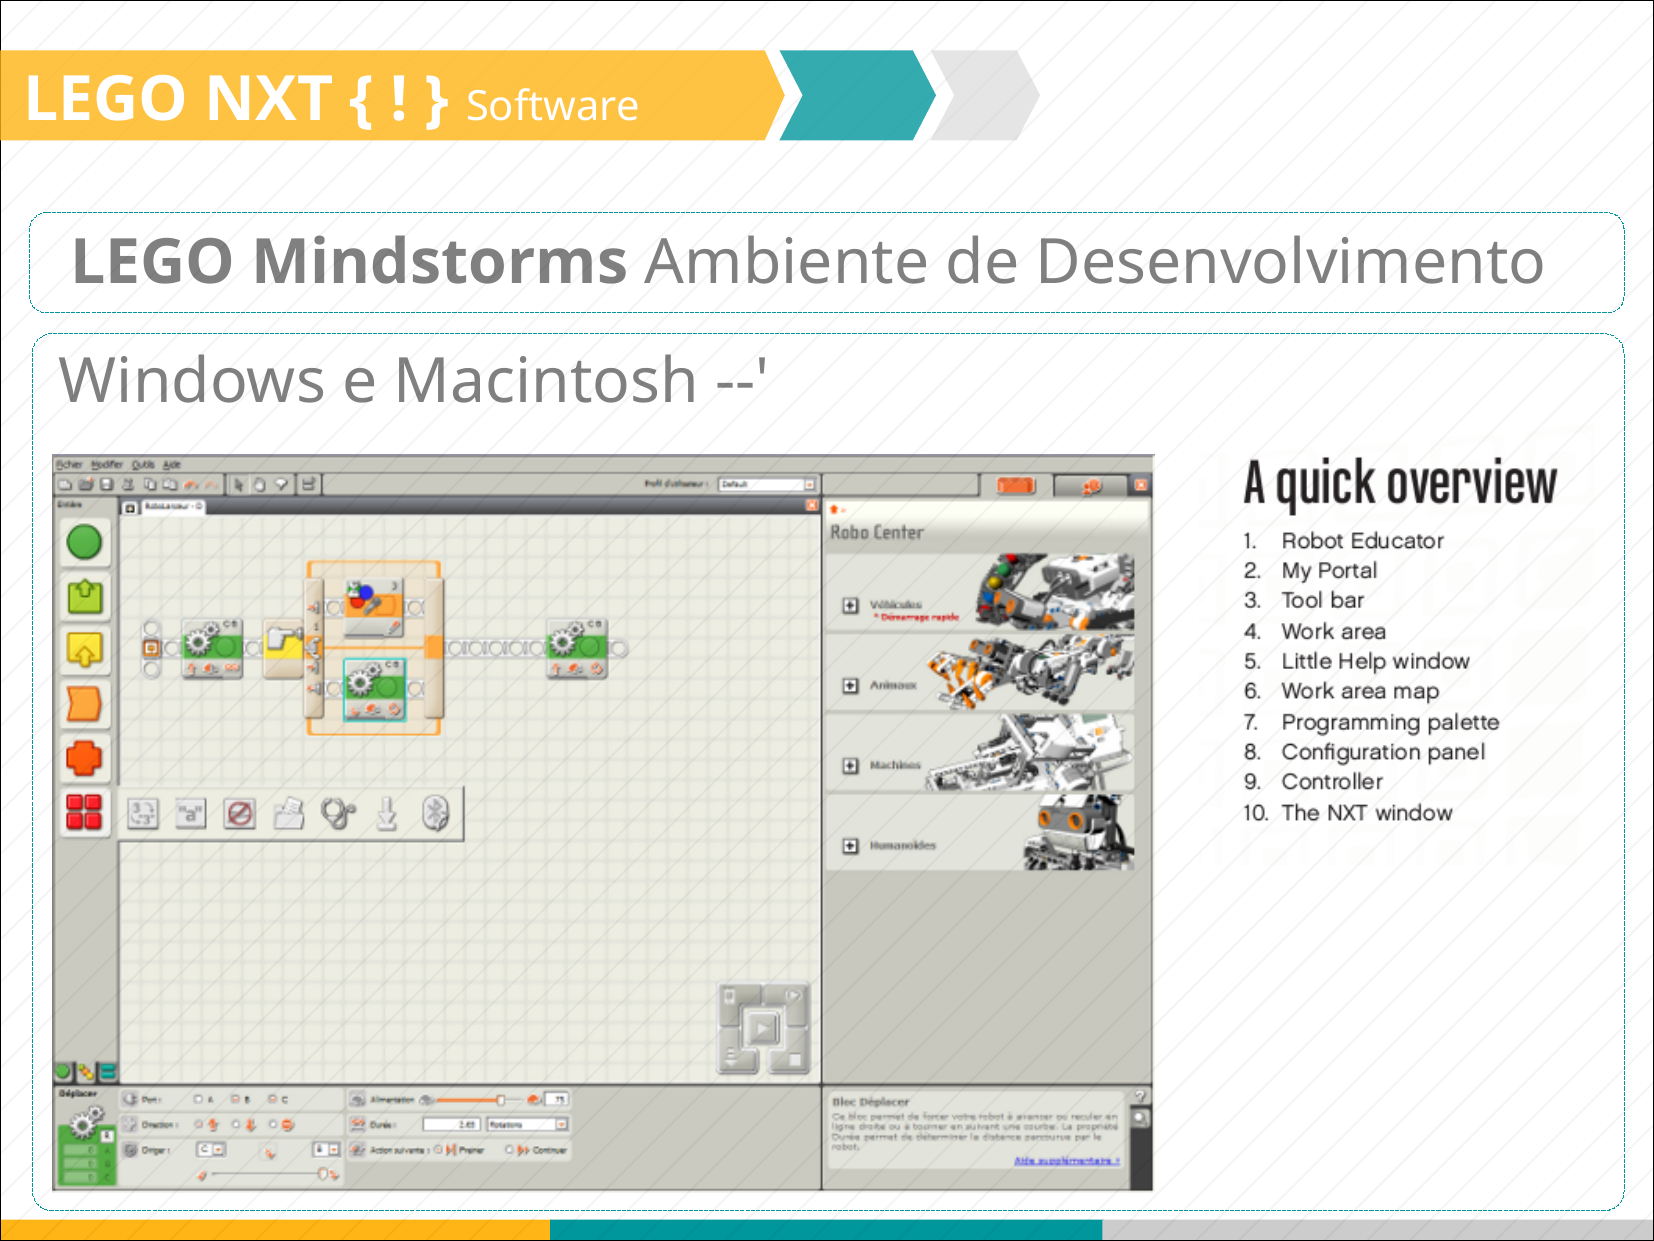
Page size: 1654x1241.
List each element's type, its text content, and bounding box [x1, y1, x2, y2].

text_box LEGO NXT { ! } Software [8, 32, 665, 144]
text_box [0, 0, 1654, 1241]
